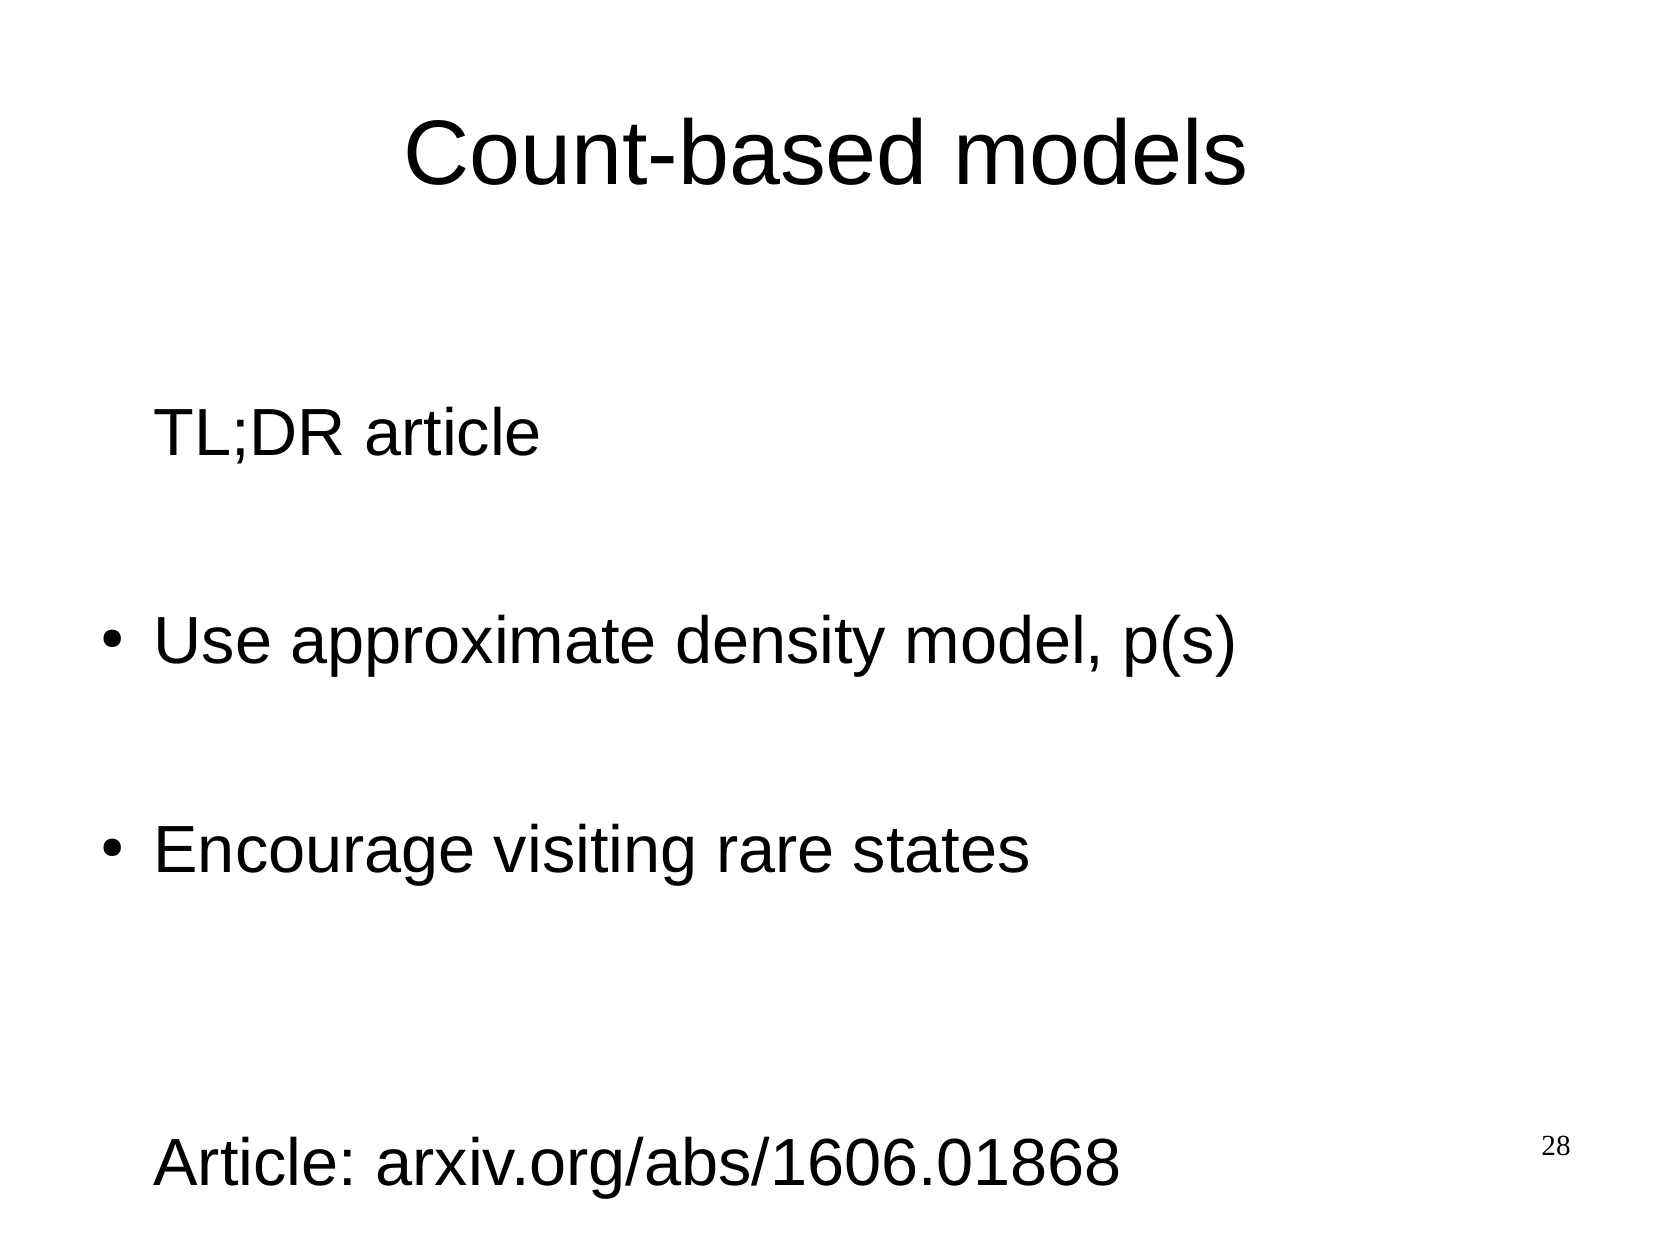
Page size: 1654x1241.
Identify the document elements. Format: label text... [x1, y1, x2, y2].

title Count-based models [82, 49, 1571, 257]
list TL;DR article Use approximate density model, p(s) Encourage visiting rare states Article: arxiv.org/abs/1606.01868 [82, 290, 1571, 1241]
